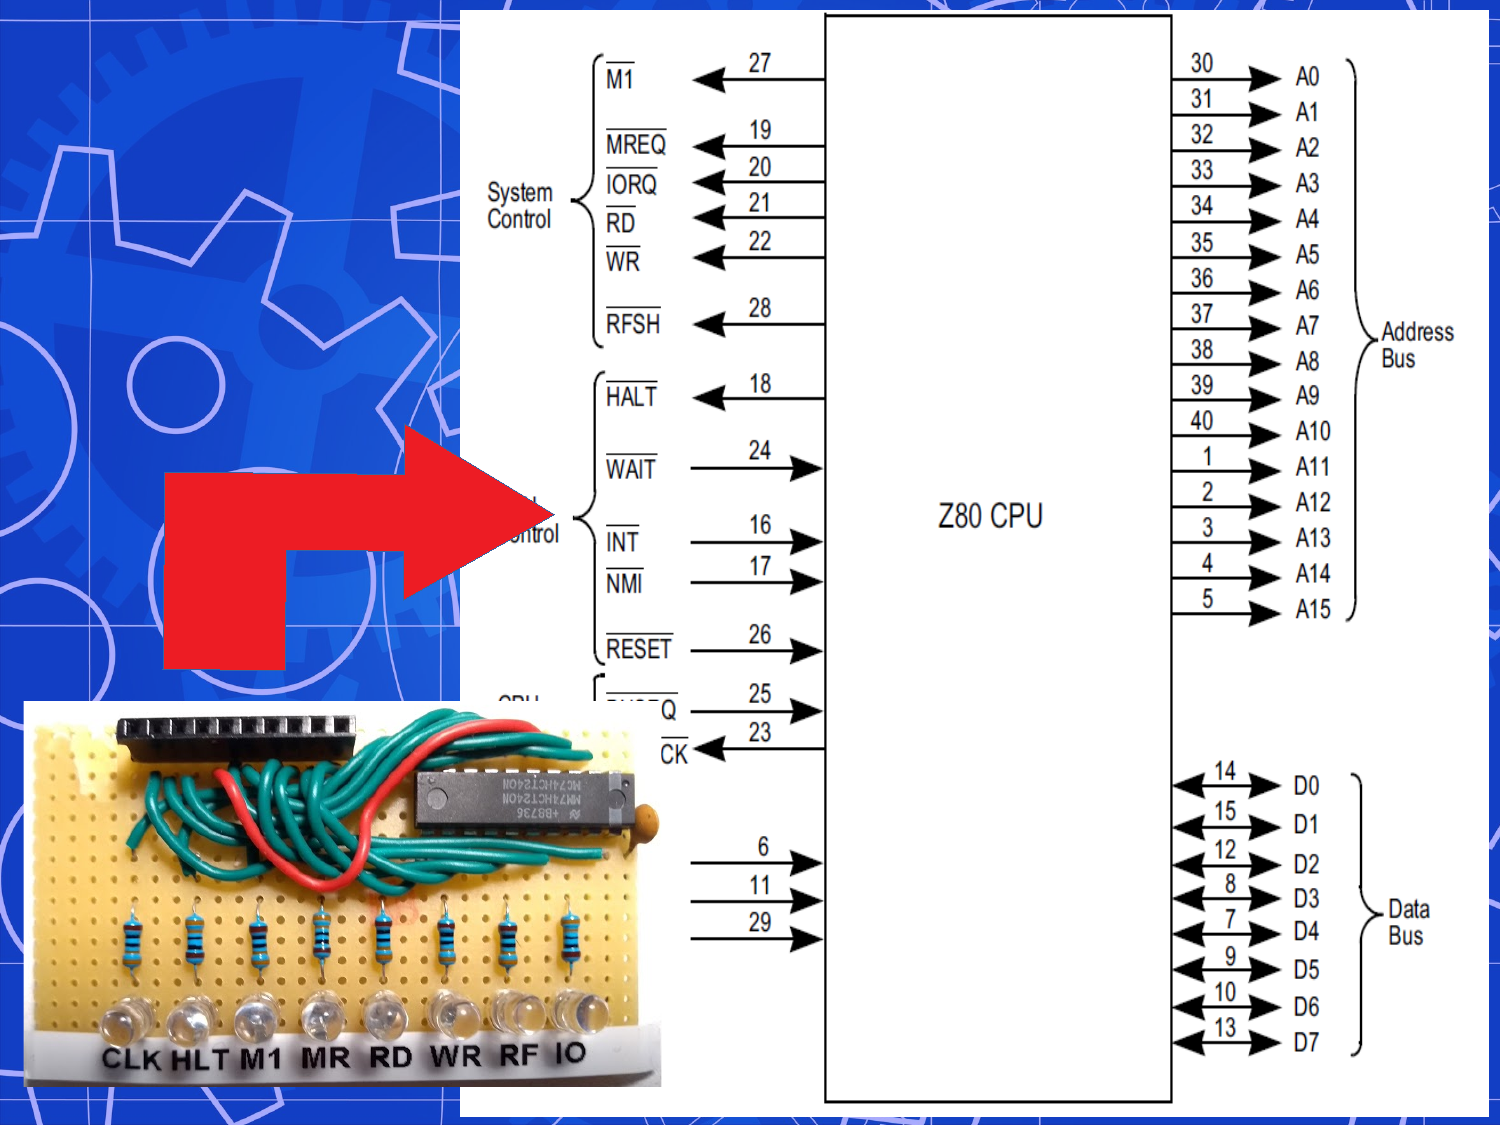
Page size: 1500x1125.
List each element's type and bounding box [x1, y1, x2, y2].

picture [0, 0, 1500, 1125]
text_box [162, 423, 555, 671]
